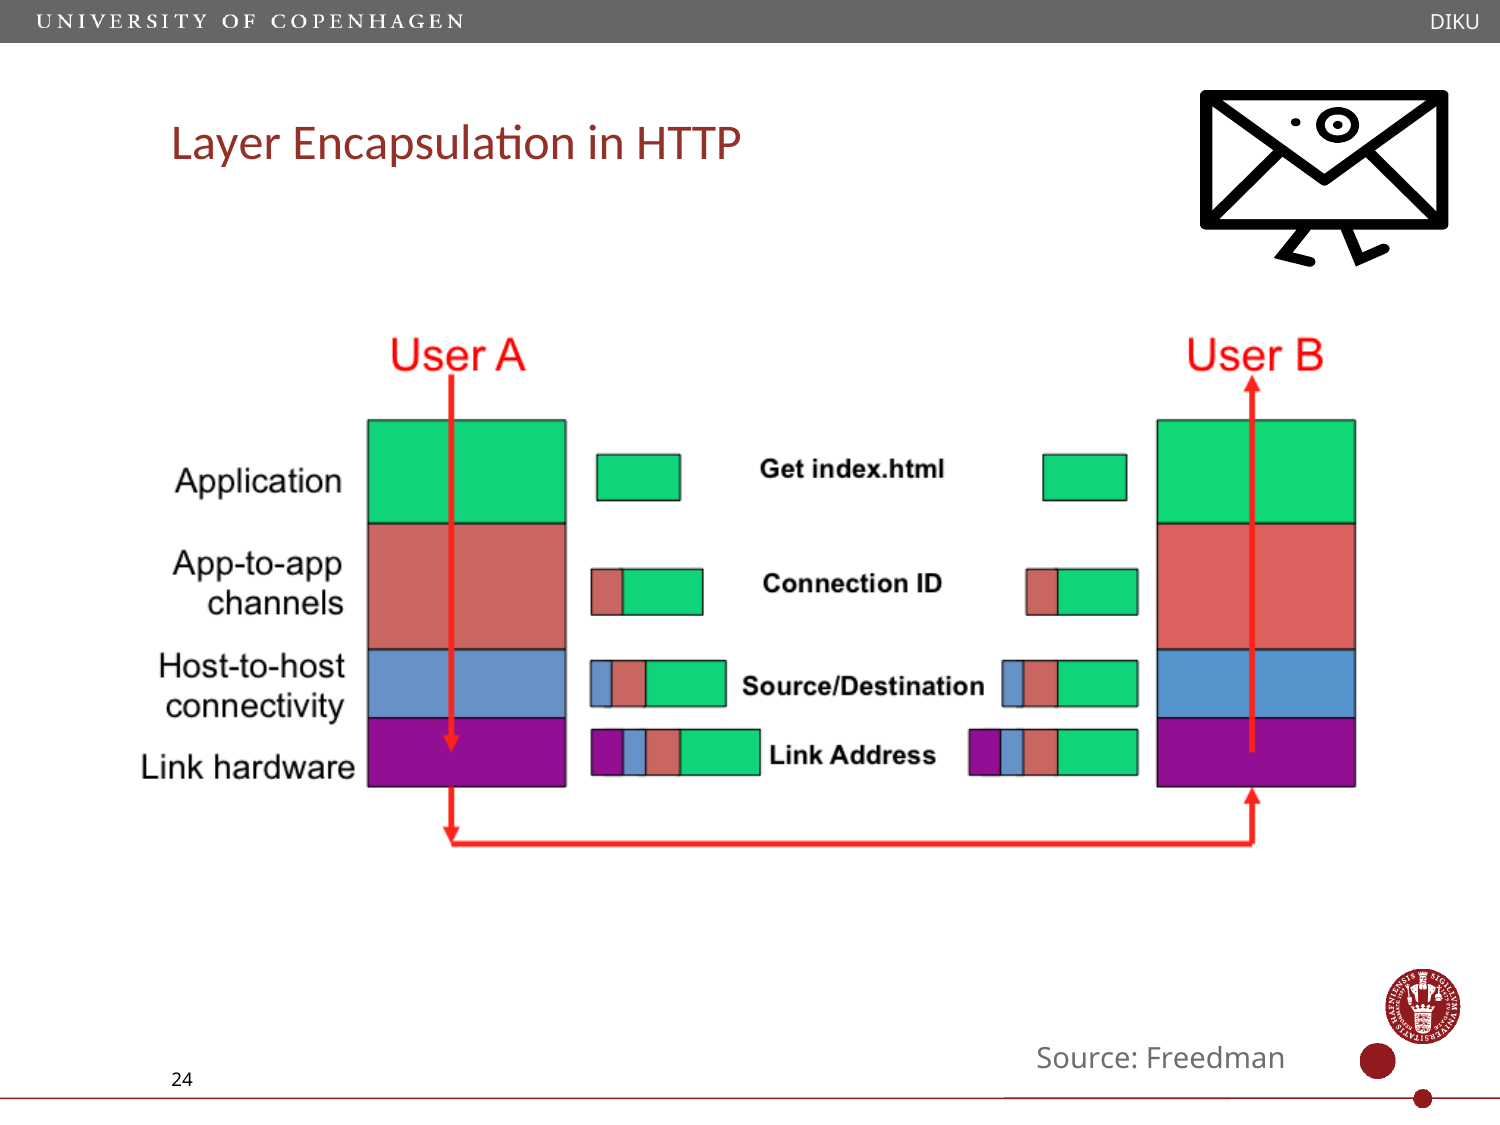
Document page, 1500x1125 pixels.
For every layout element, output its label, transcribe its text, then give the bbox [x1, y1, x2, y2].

text_box Source: Freedman [1021, 1031, 1341, 1083]
text_box <number> [171, 1067, 522, 1092]
picture [0, 910, 1500, 1122]
picture [123, 318, 1377, 870]
picture [1200, 90, 1449, 268]
text_box Layer Encapsulation in HTTP [171, 75, 1329, 171]
text_box DIKU [469, 0, 1495, 43]
